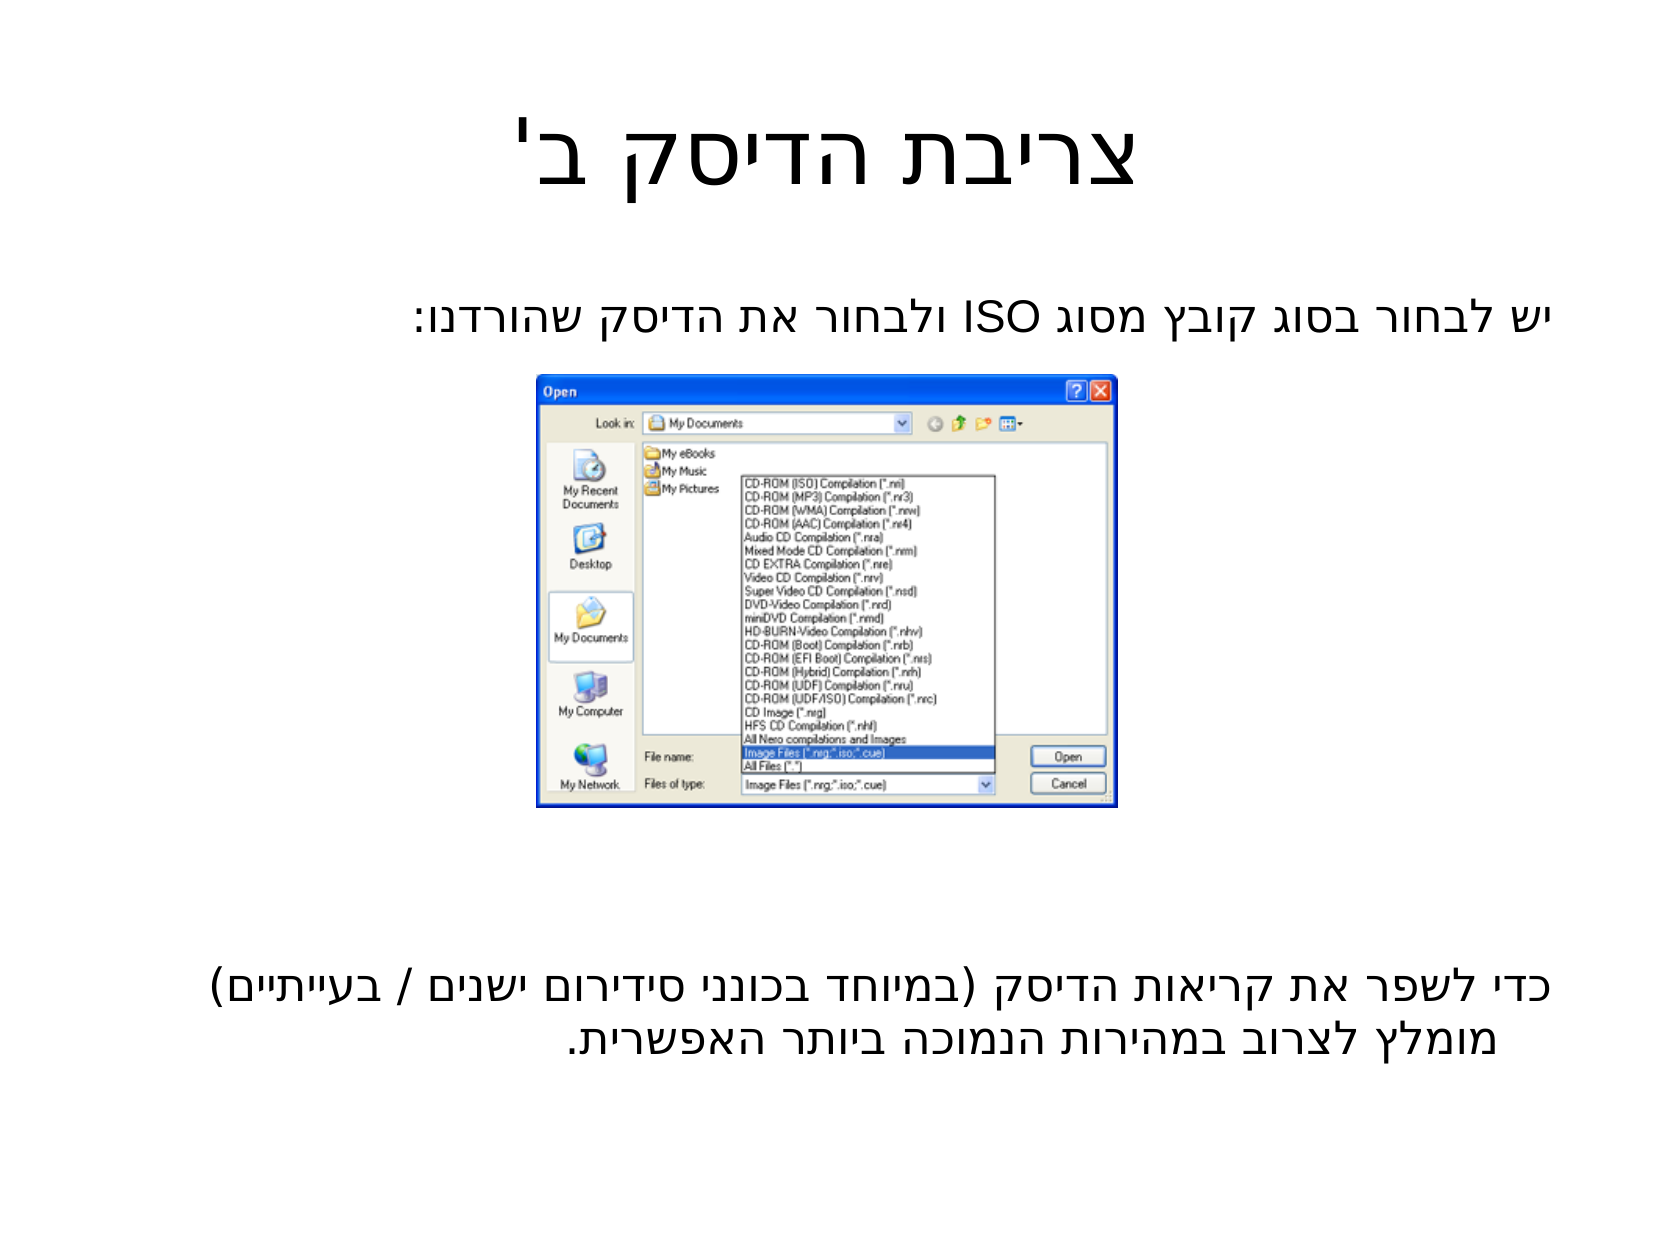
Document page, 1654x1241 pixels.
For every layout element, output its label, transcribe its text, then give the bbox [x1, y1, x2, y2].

picture [536, 374, 1118, 808]
title צריבת הדיסק ב' [82, 49, 1571, 257]
list יש לבחור בסוג קובץ מסוג ISO ולבחור את הדיסק שהורדנו: כדי לשפר את קריאות הדיסק (במיוחד בכונני סידירום ישנים / בעייתיים) מומלץ לצרוב במהירות הנמוכה ביותר האפשרית. [82, 290, 1571, 1109]
